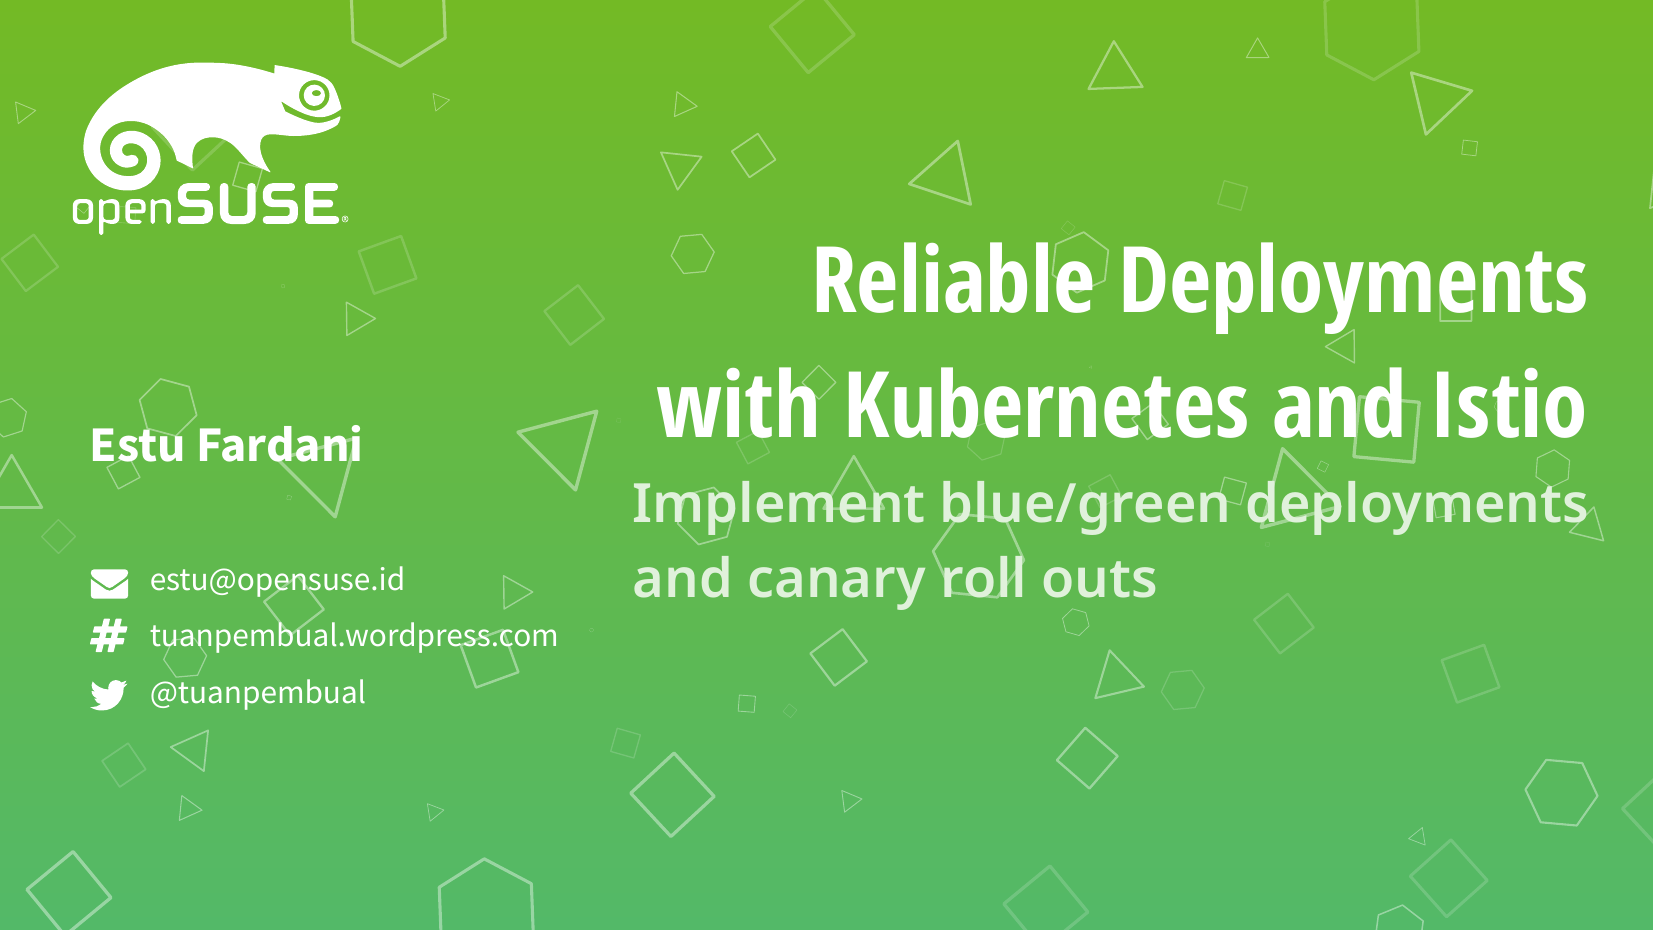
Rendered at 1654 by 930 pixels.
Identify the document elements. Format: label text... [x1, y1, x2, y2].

text_box estu@opensuse.id [135, 550, 601, 606]
picture [90, 617, 128, 656]
picture [90, 677, 128, 716]
text_box Estu Fardani [75, 405, 601, 483]
text_box tuanpembual.wordpress.com [135, 606, 601, 663]
subtitle Implement blue/green deployments and canary roll outs [630, 465, 1591, 772]
title Reliable Deployments with Kubernetes and Istio [630, 104, 1591, 465]
text_box @tuanpembual [135, 663, 601, 720]
picture [90, 565, 129, 605]
